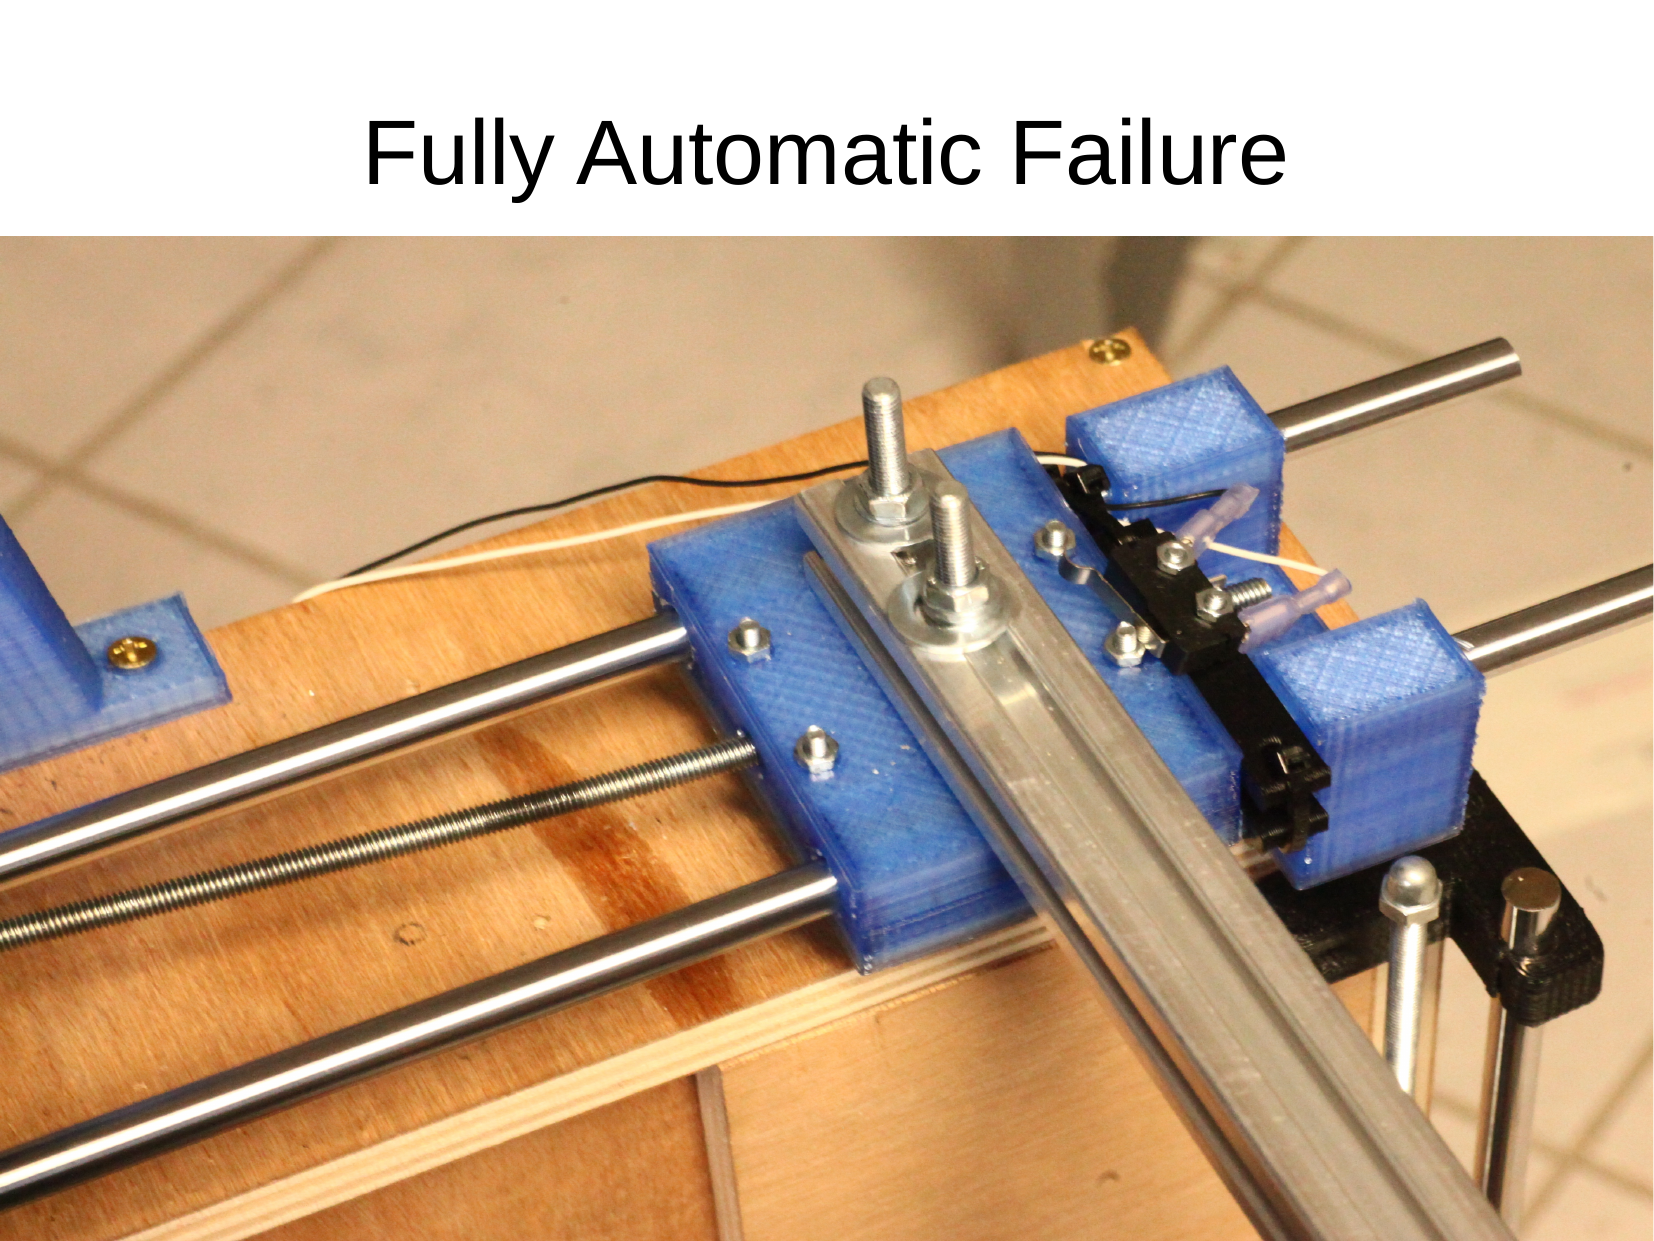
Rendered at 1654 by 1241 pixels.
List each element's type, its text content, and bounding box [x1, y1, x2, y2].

picture [0, 236, 1654, 1241]
title Fully Automatic Failure [82, 49, 1571, 236]
